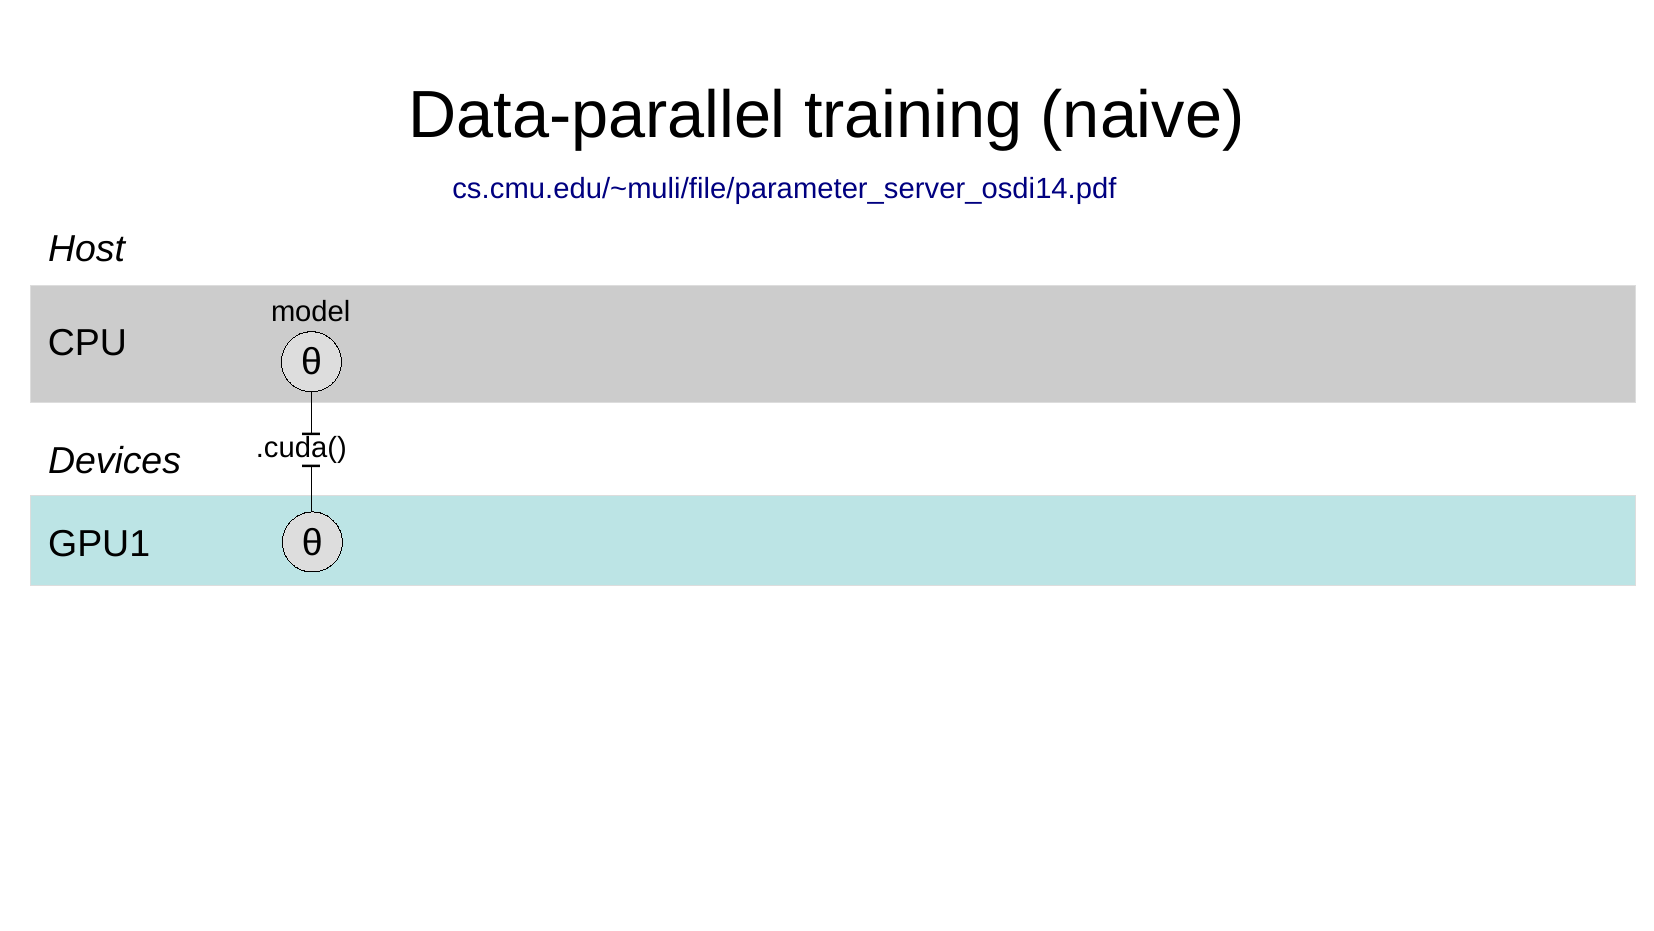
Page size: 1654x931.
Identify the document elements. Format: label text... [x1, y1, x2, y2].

text_box θ [282, 511, 343, 572]
text_box [30, 495, 1636, 586]
text_box CPU [33, 314, 226, 372]
text_box GPU1 [33, 515, 226, 573]
text_box model [256, 287, 378, 345]
text_box θ [281, 345, 342, 392]
text_box Host [33, 220, 226, 277]
text_box Devices [33, 432, 226, 490]
text_box [30, 285, 1636, 403]
title Data-parallel training (naive) [82, 37, 1571, 193]
text_box cs.cmu.edu/~muli/file/parameter_server_osdi14.pdf [244, 164, 1326, 222]
text_box .cuda() [241, 423, 383, 505]
